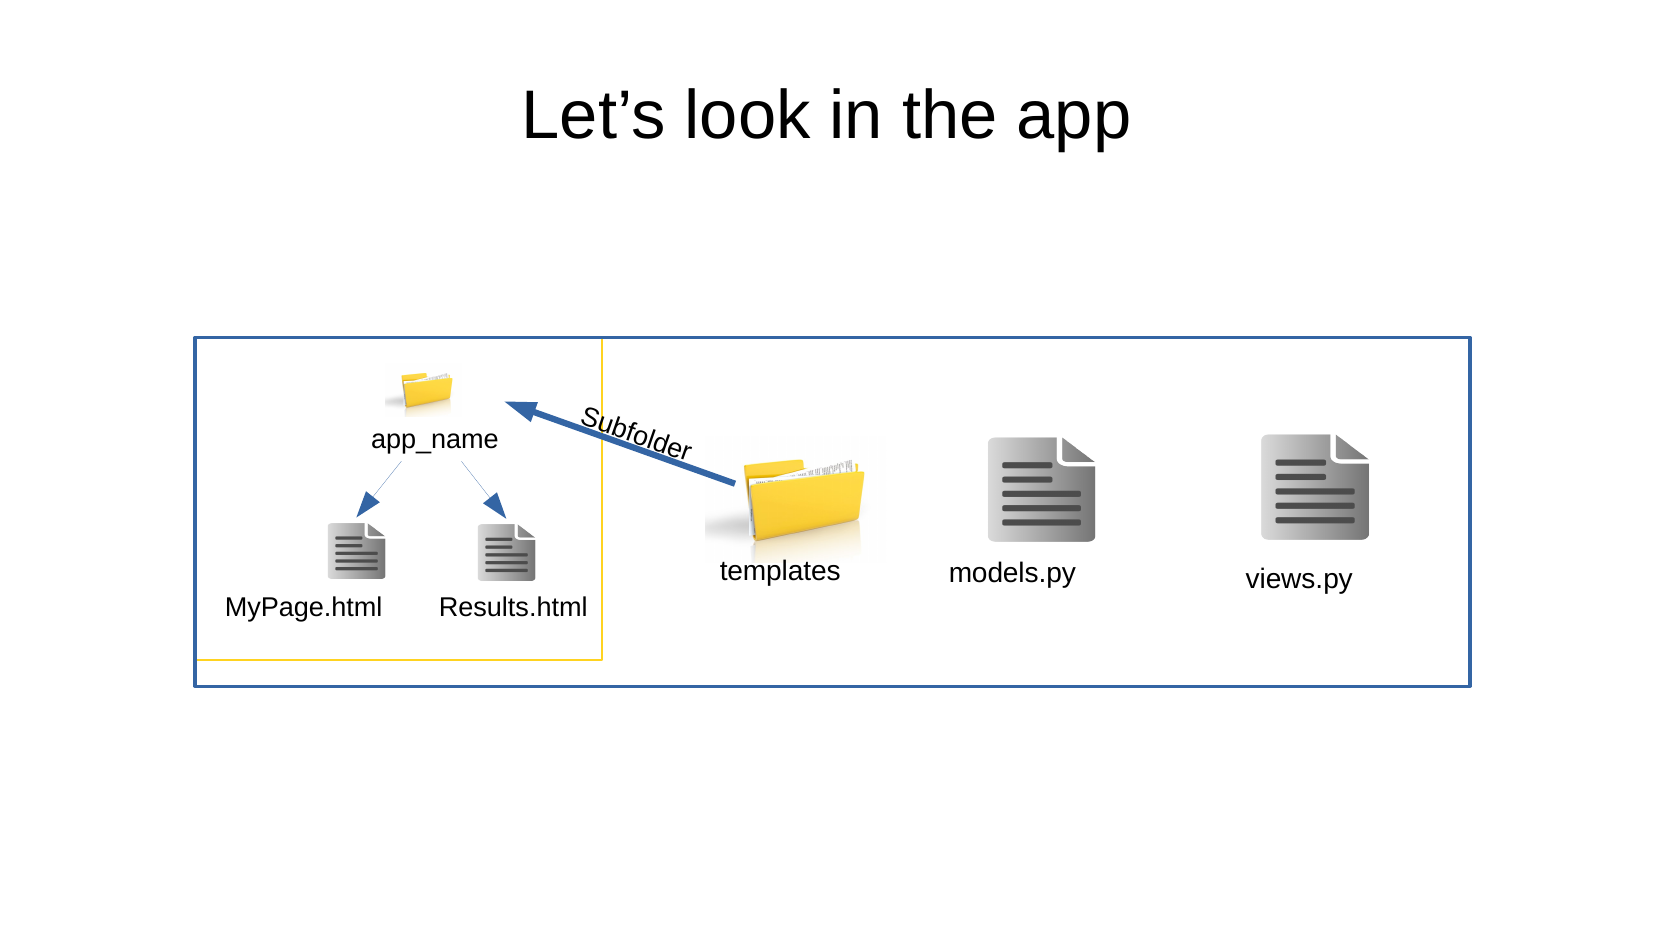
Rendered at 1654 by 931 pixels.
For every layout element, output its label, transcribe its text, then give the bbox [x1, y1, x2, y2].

picture [311, 517, 402, 586]
picture [705, 436, 887, 547]
text_box MyPage.html [210, 585, 398, 631]
picture [1230, 423, 1400, 551]
title Let’s look in the app [82, 37, 1571, 193]
text_box views.py [1230, 555, 1404, 603]
picture [461, 518, 552, 584]
text_box Subfolder [550, 388, 721, 511]
picture [957, 426, 1126, 550]
text_box models.py [933, 550, 1135, 597]
text_box app_name [356, 416, 514, 462]
picture [385, 363, 462, 416]
text_box templates [705, 547, 897, 594]
text_box Results.html [424, 584, 603, 631]
